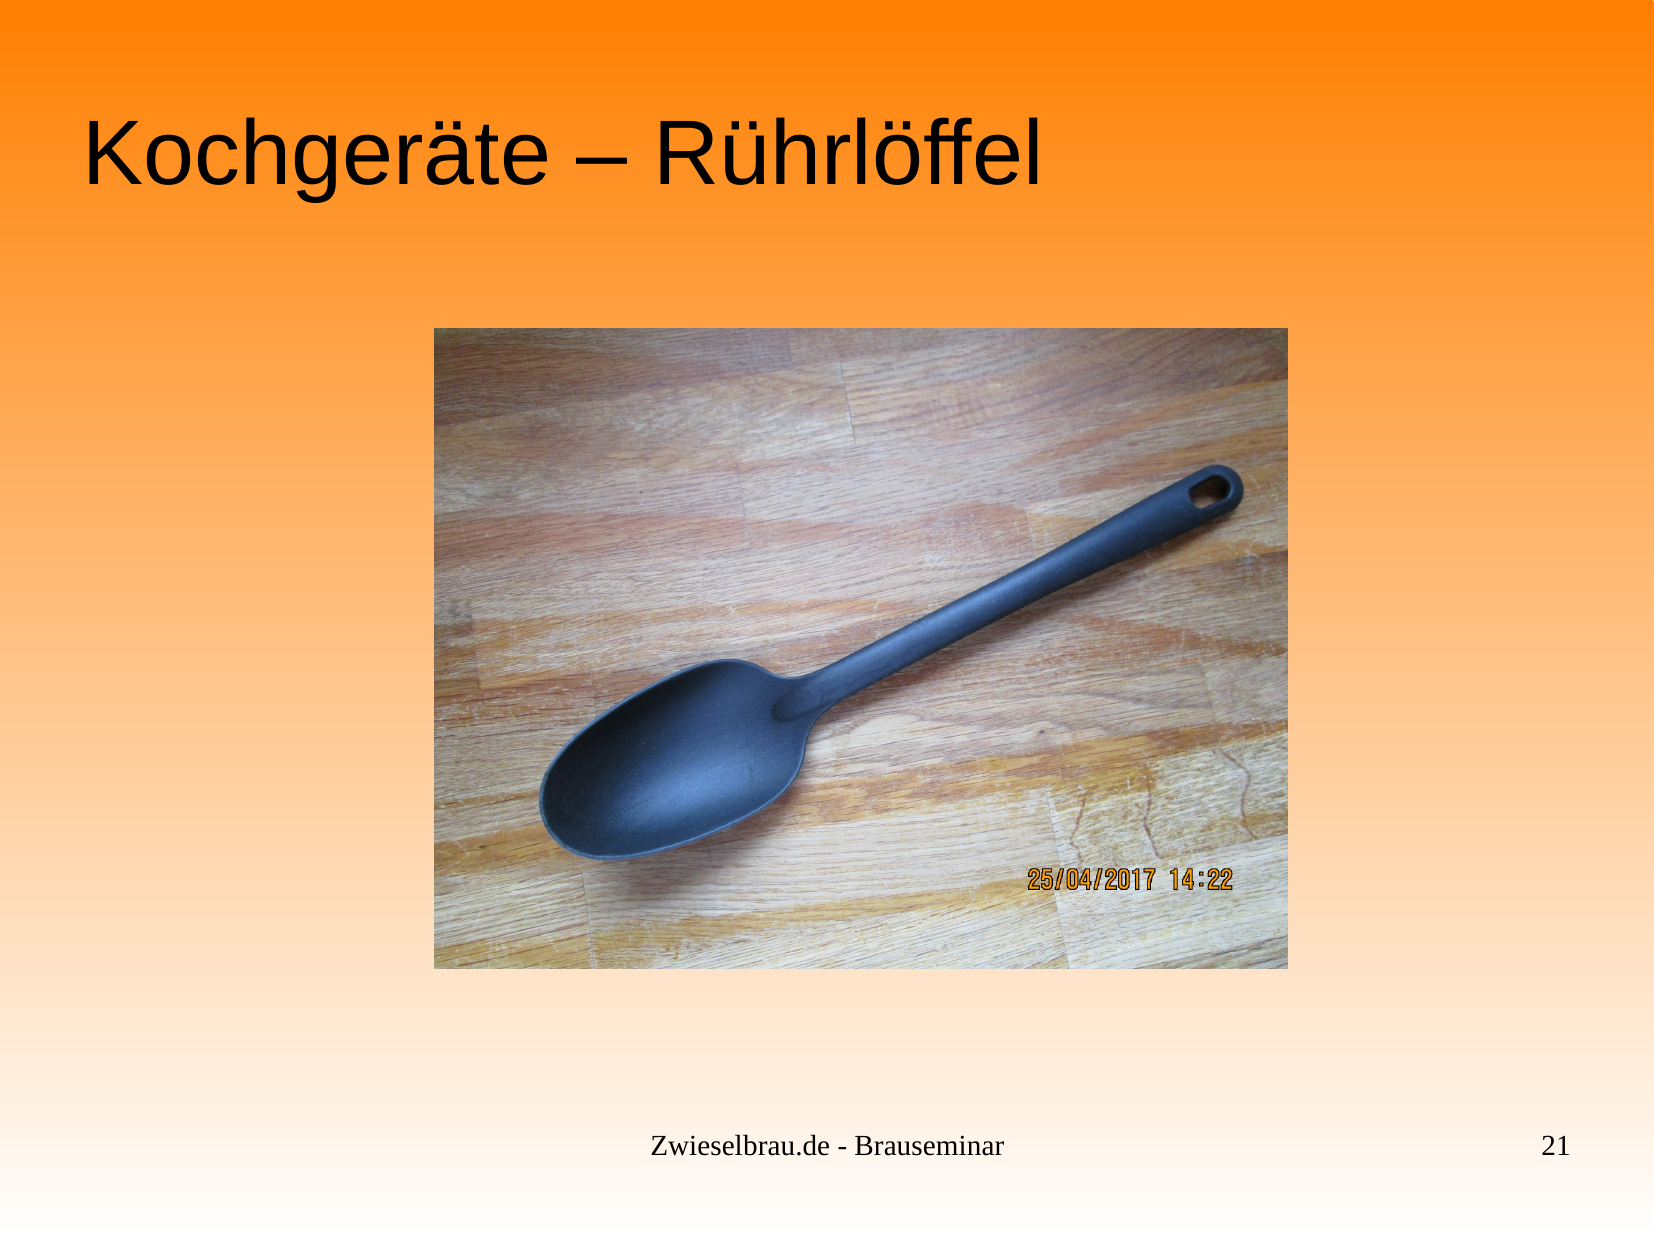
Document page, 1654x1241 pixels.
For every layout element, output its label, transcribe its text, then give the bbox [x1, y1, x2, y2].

title Kochgeräte – Rührlöffel [82, 49, 1571, 257]
text_box [212, 256, 1489, 981]
picture [434, 328, 1288, 969]
